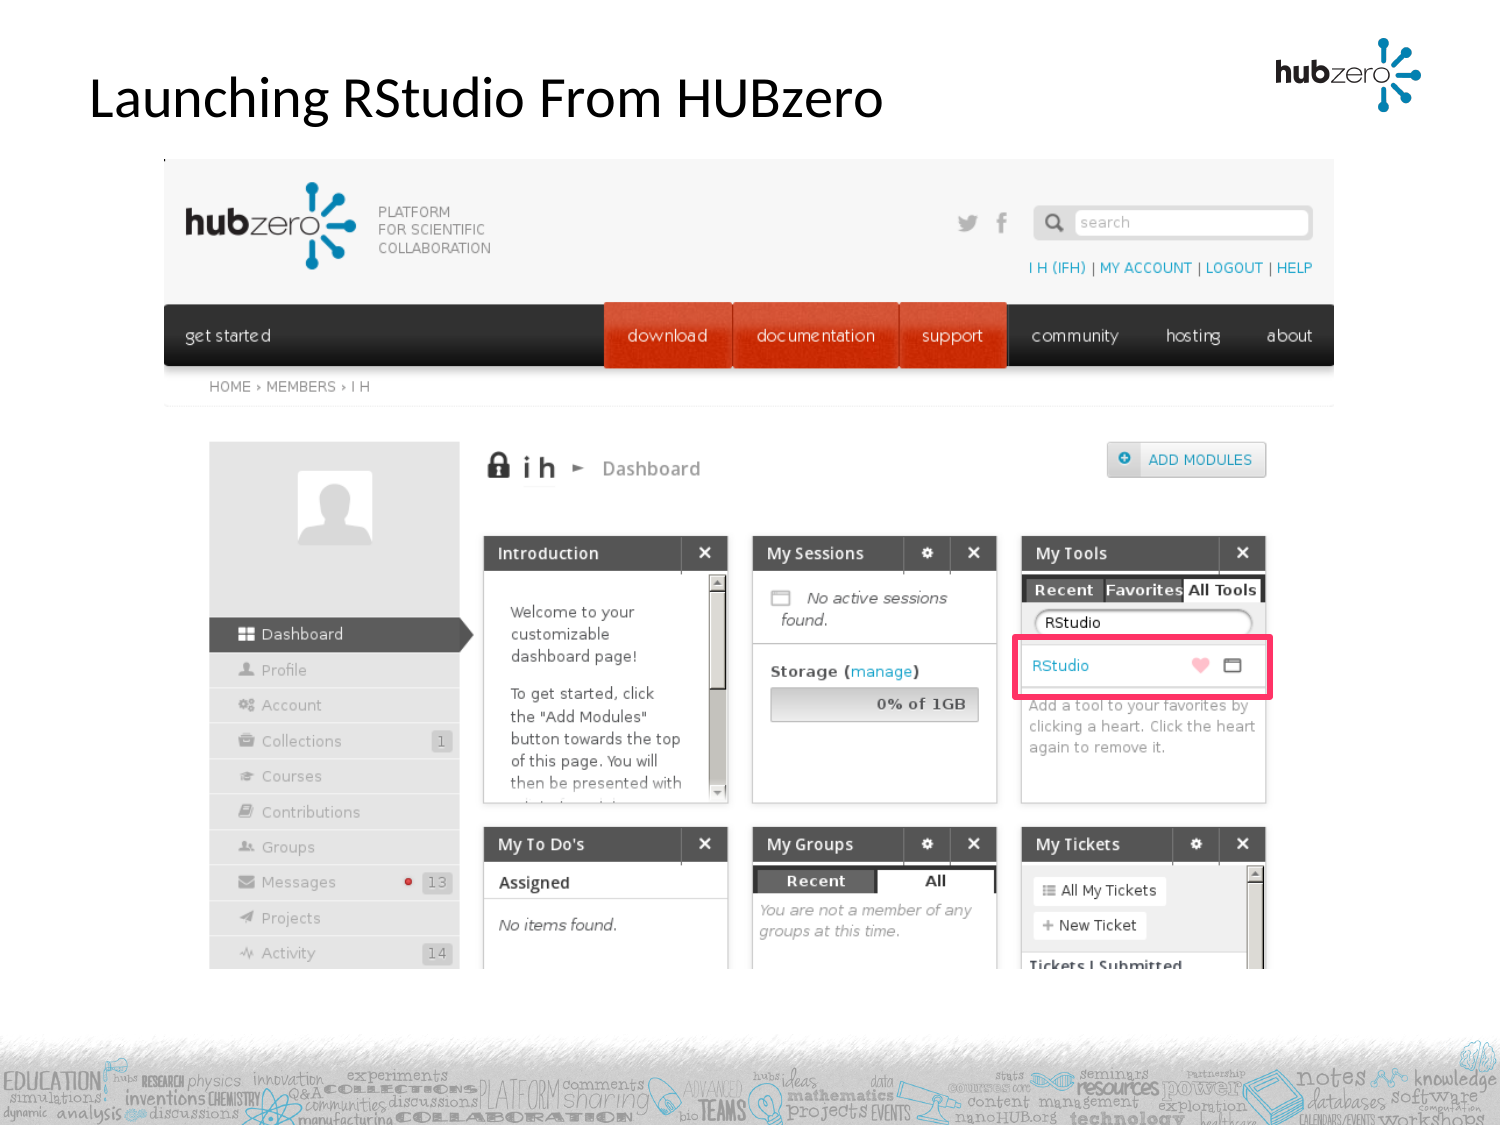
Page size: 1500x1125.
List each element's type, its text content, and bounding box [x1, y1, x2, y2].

picture [0, 1034, 1500, 1125]
picture [1272, 35, 1424, 44]
picture [164, 159, 1334, 969]
title Launching RStudio From HUBzero [75, 44, 1426, 144]
